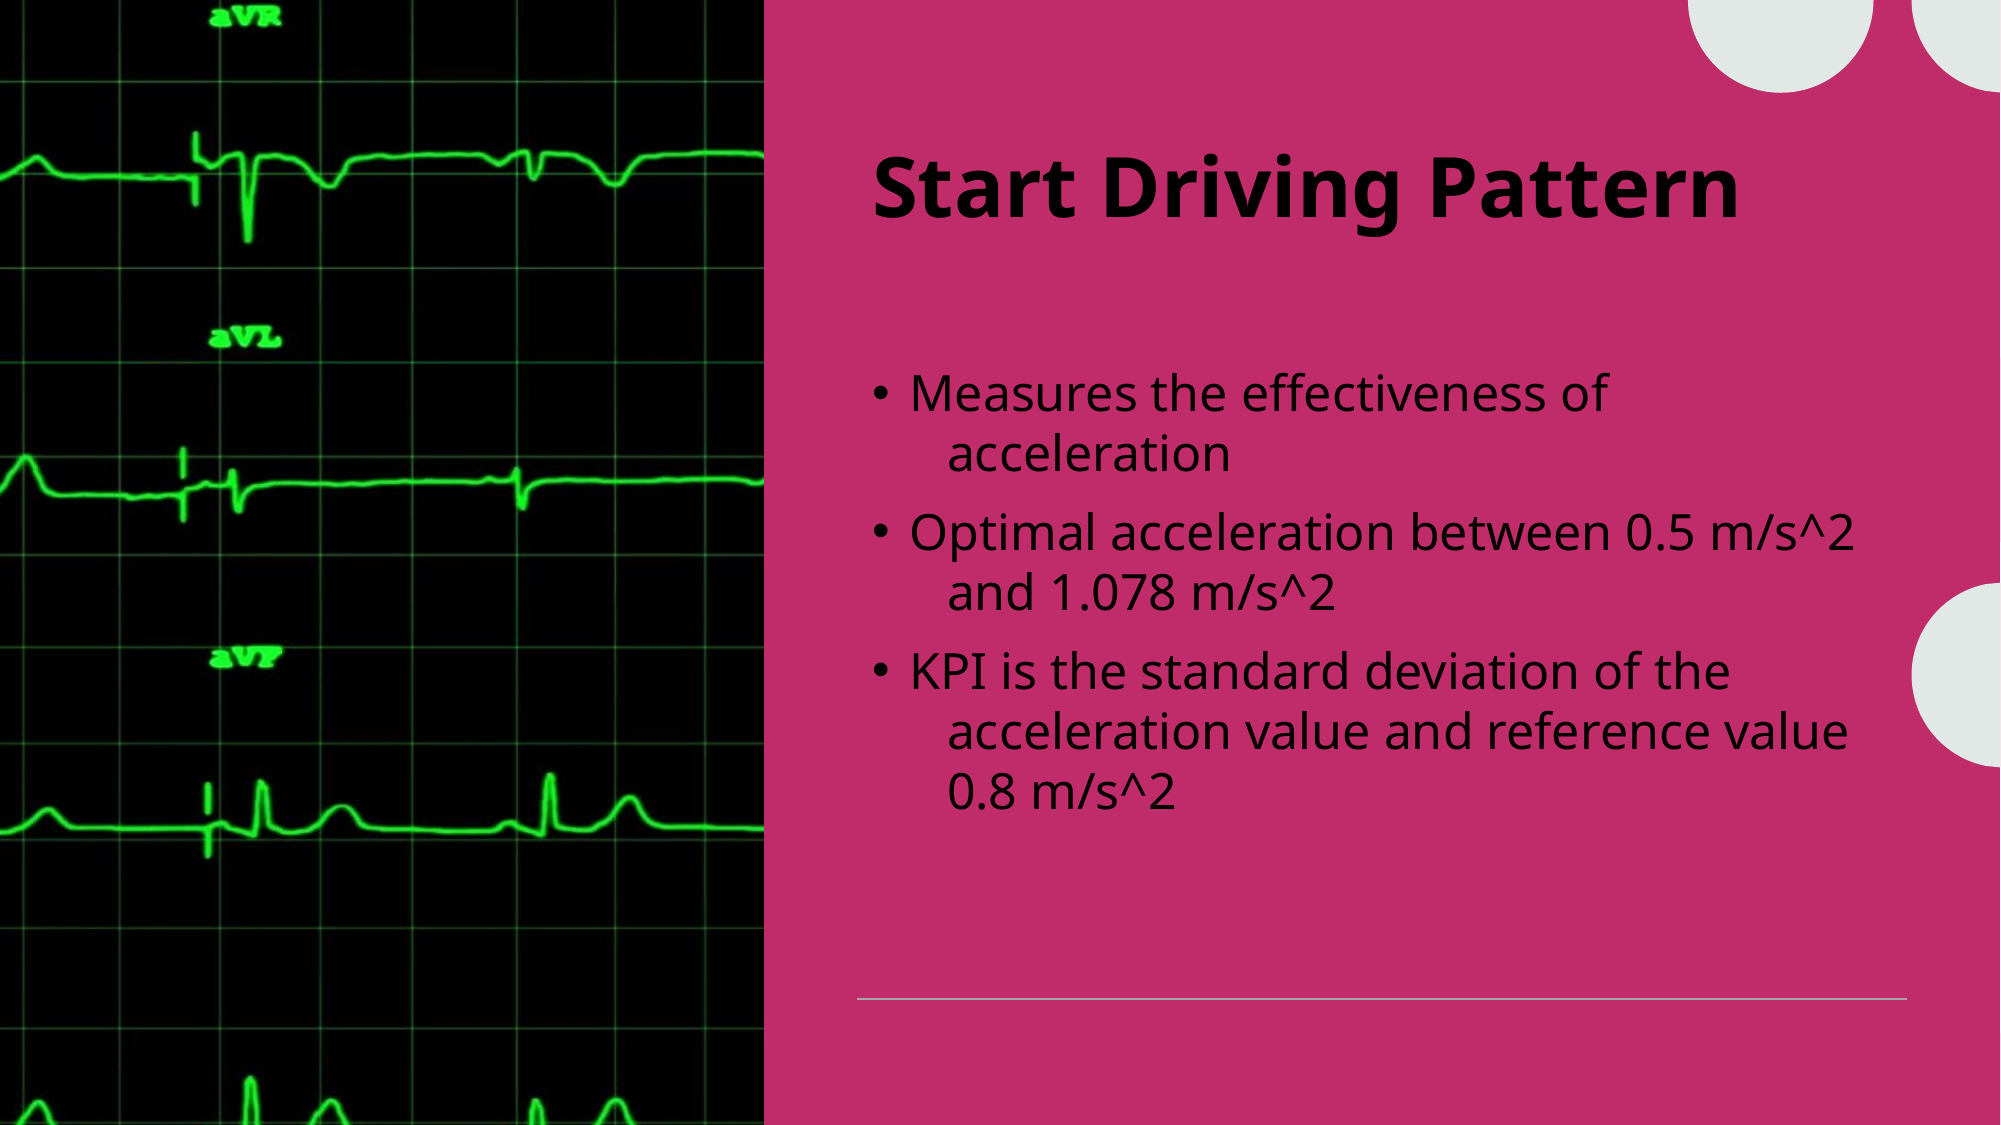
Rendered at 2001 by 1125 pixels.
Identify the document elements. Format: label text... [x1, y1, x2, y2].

list Measures the effectiveness of acceleration Optimal acceleration between 0.5 m/s^2 and 1.078 m/s^2 KPI is the standard deviation of the acceleration value and reference value 0.8 m/s^2 [857, 354, 1908, 946]
title Start Driving Pattern [857, 126, 1908, 335]
picture [0, 0, 764, 1125]
text_box [764, 0, 2000, 1125]
